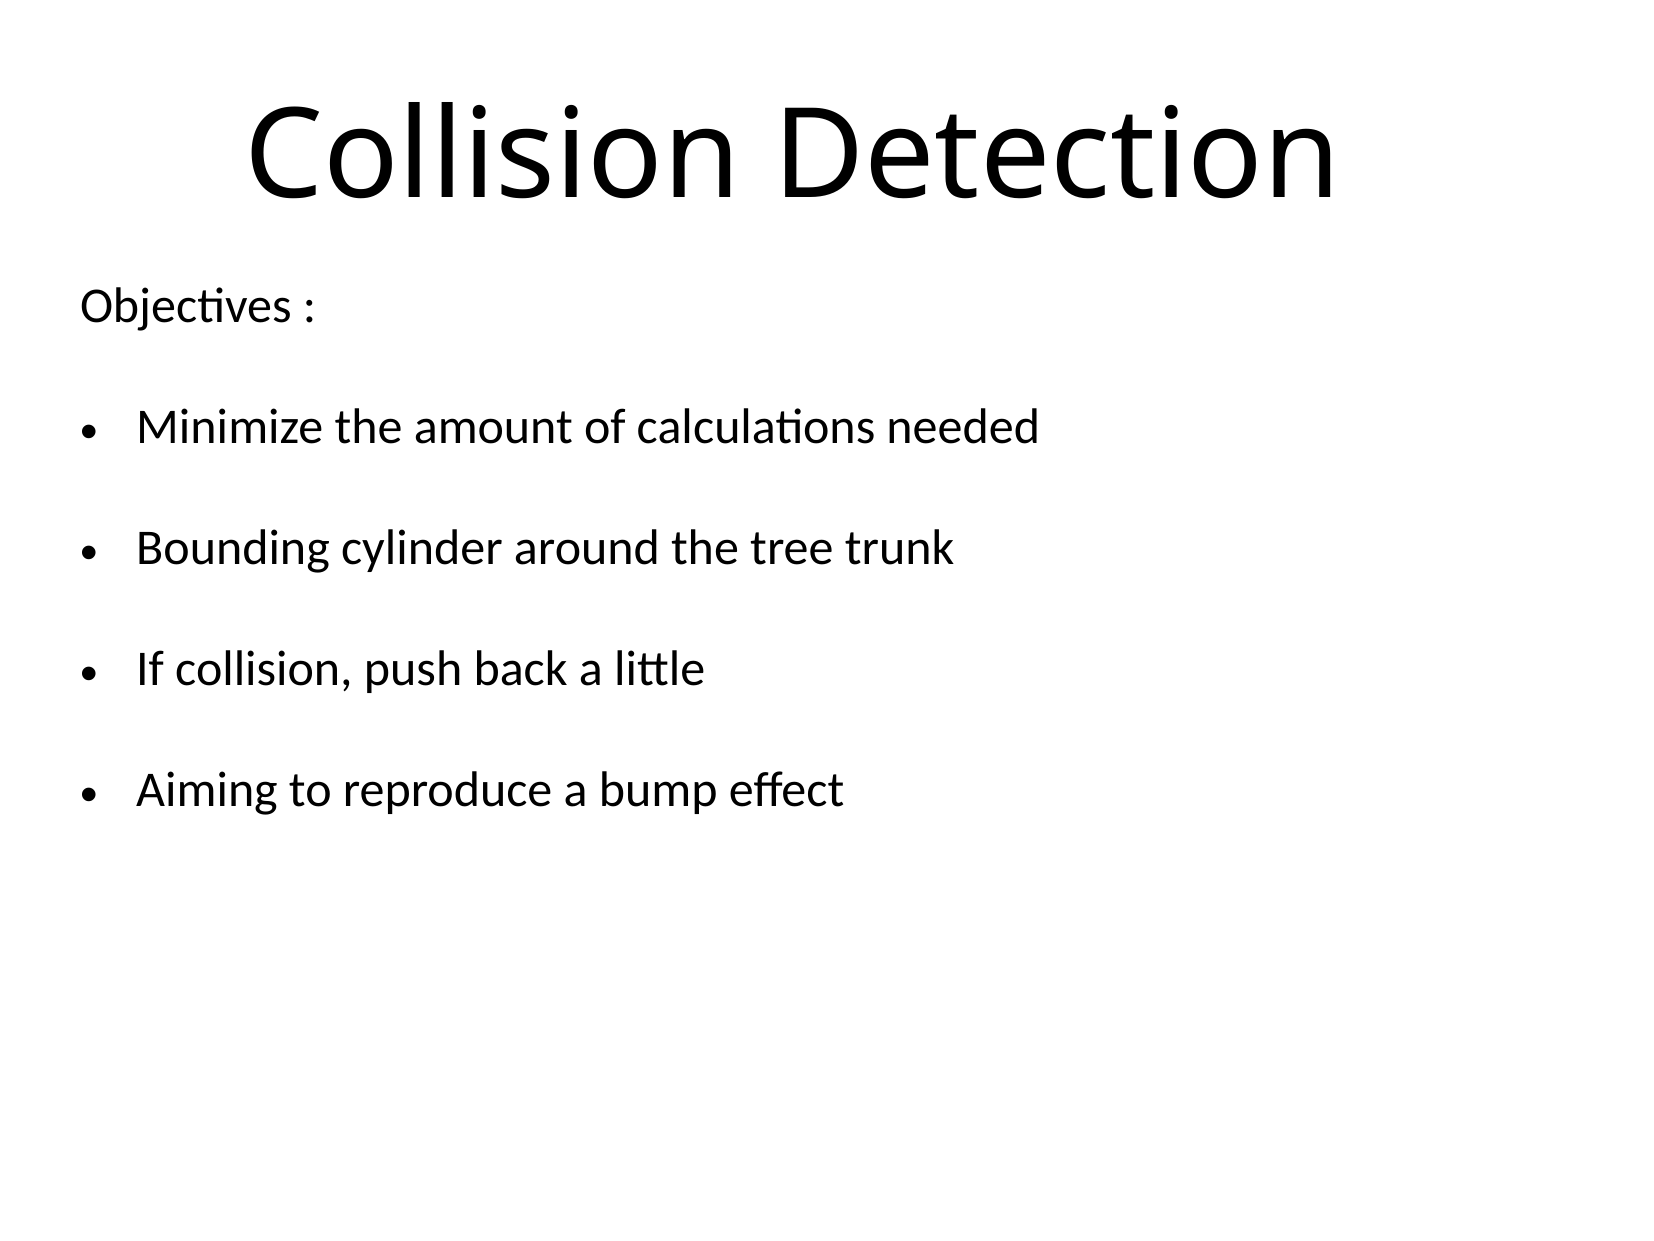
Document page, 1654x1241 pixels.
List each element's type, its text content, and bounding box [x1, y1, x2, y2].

text_box Objectives : Minimize the amount of calculations needed Bounding cylinder around the tree trunk If collision, push back a little Aiming to reproduce a bump effect [64, 227, 1654, 1112]
title Collision Detection [38, 51, 1548, 242]
